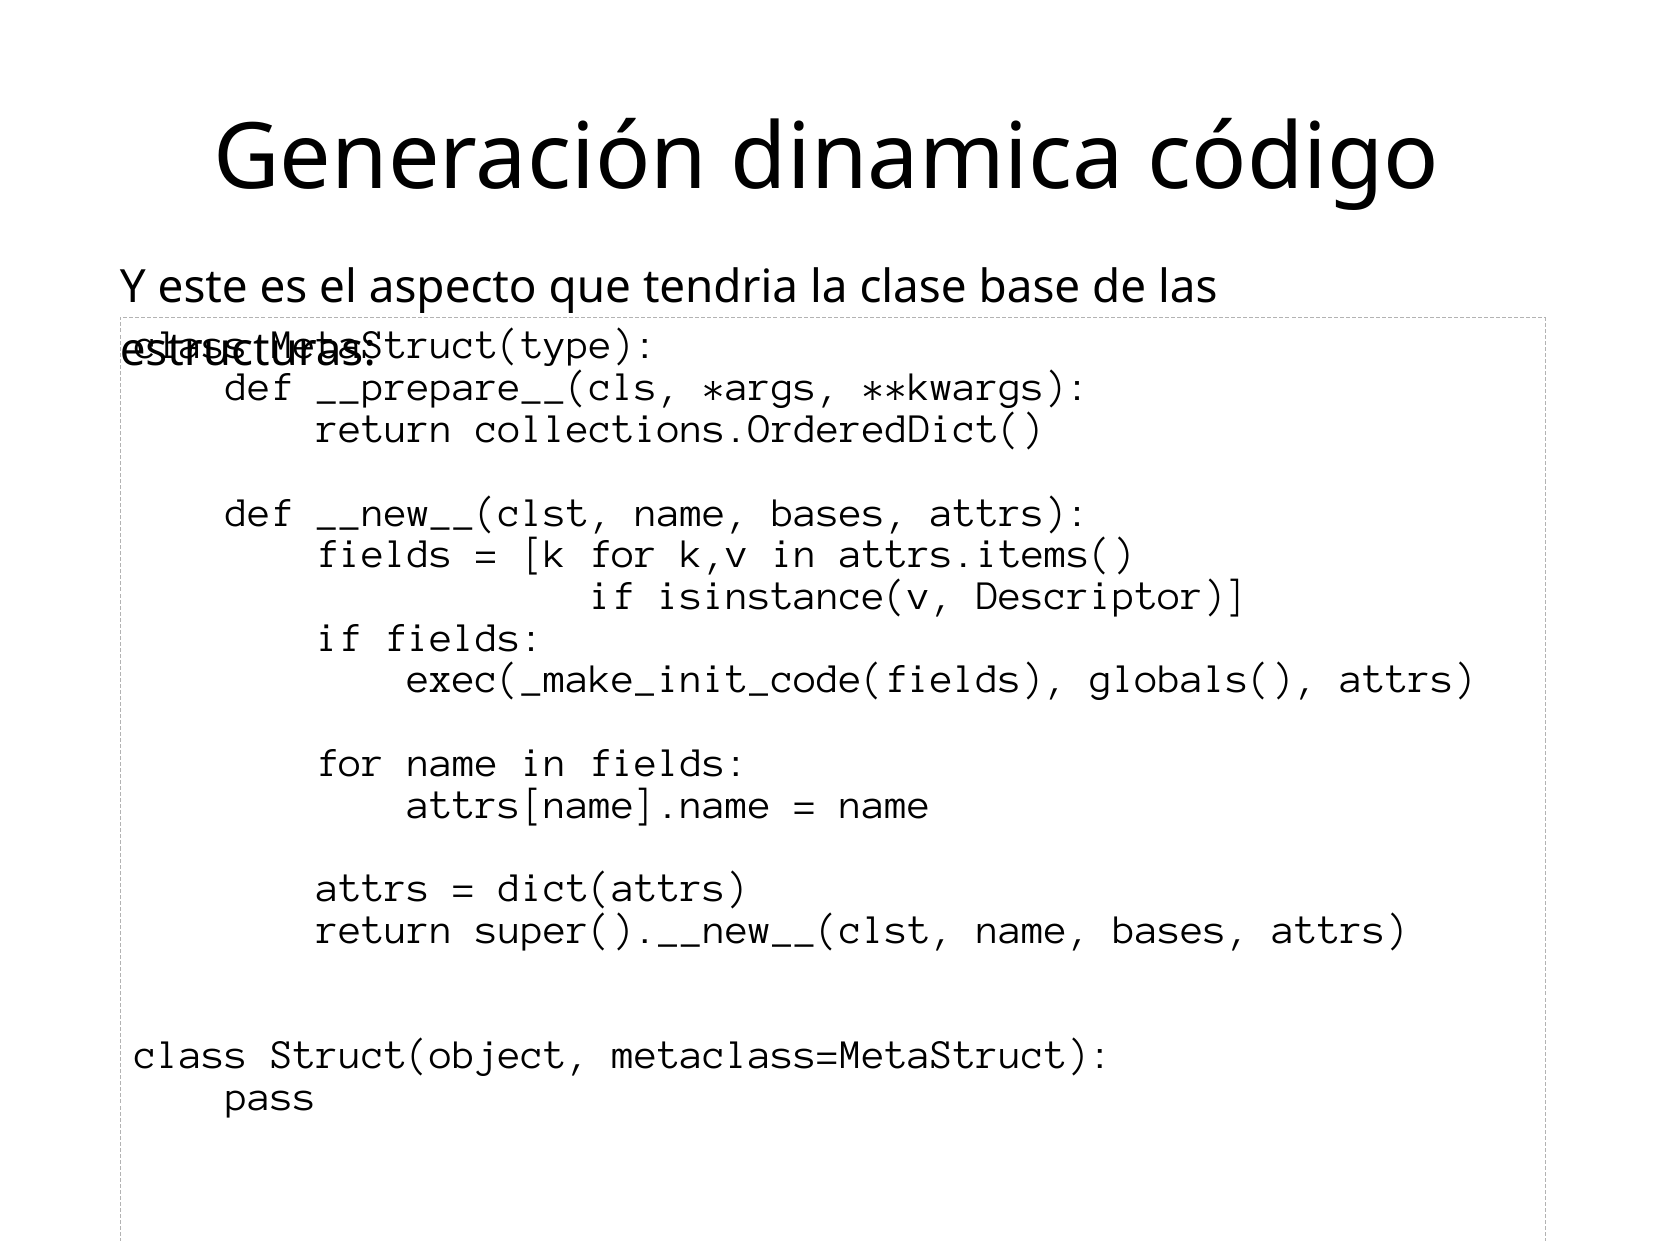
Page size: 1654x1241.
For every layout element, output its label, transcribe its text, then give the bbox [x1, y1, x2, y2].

text_box Y este es el aspecto que tendria la clase base de las estructuras: [105, 246, 1489, 316]
title Generación dinamica código [82, 49, 1571, 257]
text_box class MetaStruct(type): def __prepare__(cls, *args, **kwargs): return collections.OrderedDict() def __new__(clst, name, bases, attrs): fields = [k for k,v in attrs.items() if isinstance(v, Descriptor)] if fields: exec(_make_init_code(fields), globals(), attrs) for name in fields: attrs[name].name = name attrs = dict(attrs) return super().__new__(clst, name, bases, attrs) class Struct(object, metaclass=MetaStruct): pass [120, 317, 1546, 1126]
